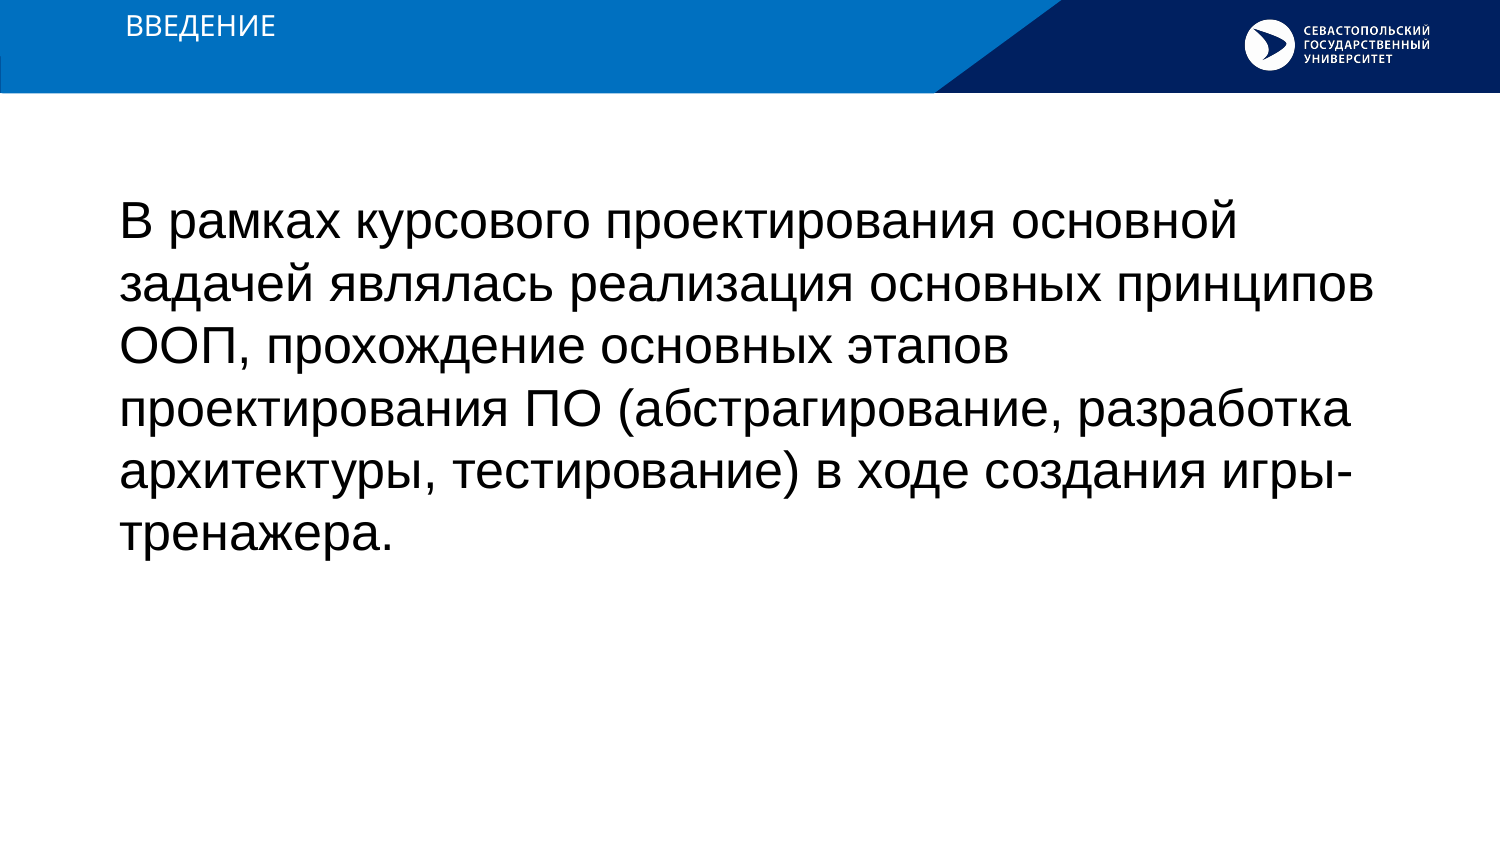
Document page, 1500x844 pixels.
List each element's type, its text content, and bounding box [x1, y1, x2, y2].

picture [1237, 51, 1437, 78]
text_box ВВЕДЕНИЕ [110, 6, 1461, 51]
text_box В рамках курсового проектирования основной задачей являлась реализация основных принципов ООП, прохождение основных этапов проектирования ПО (абстрагирование, разработка архитектуры, тестирование) в ходе создания игры-тренажера. [119, 184, 1382, 755]
text_box [0, 0, 1500, 94]
